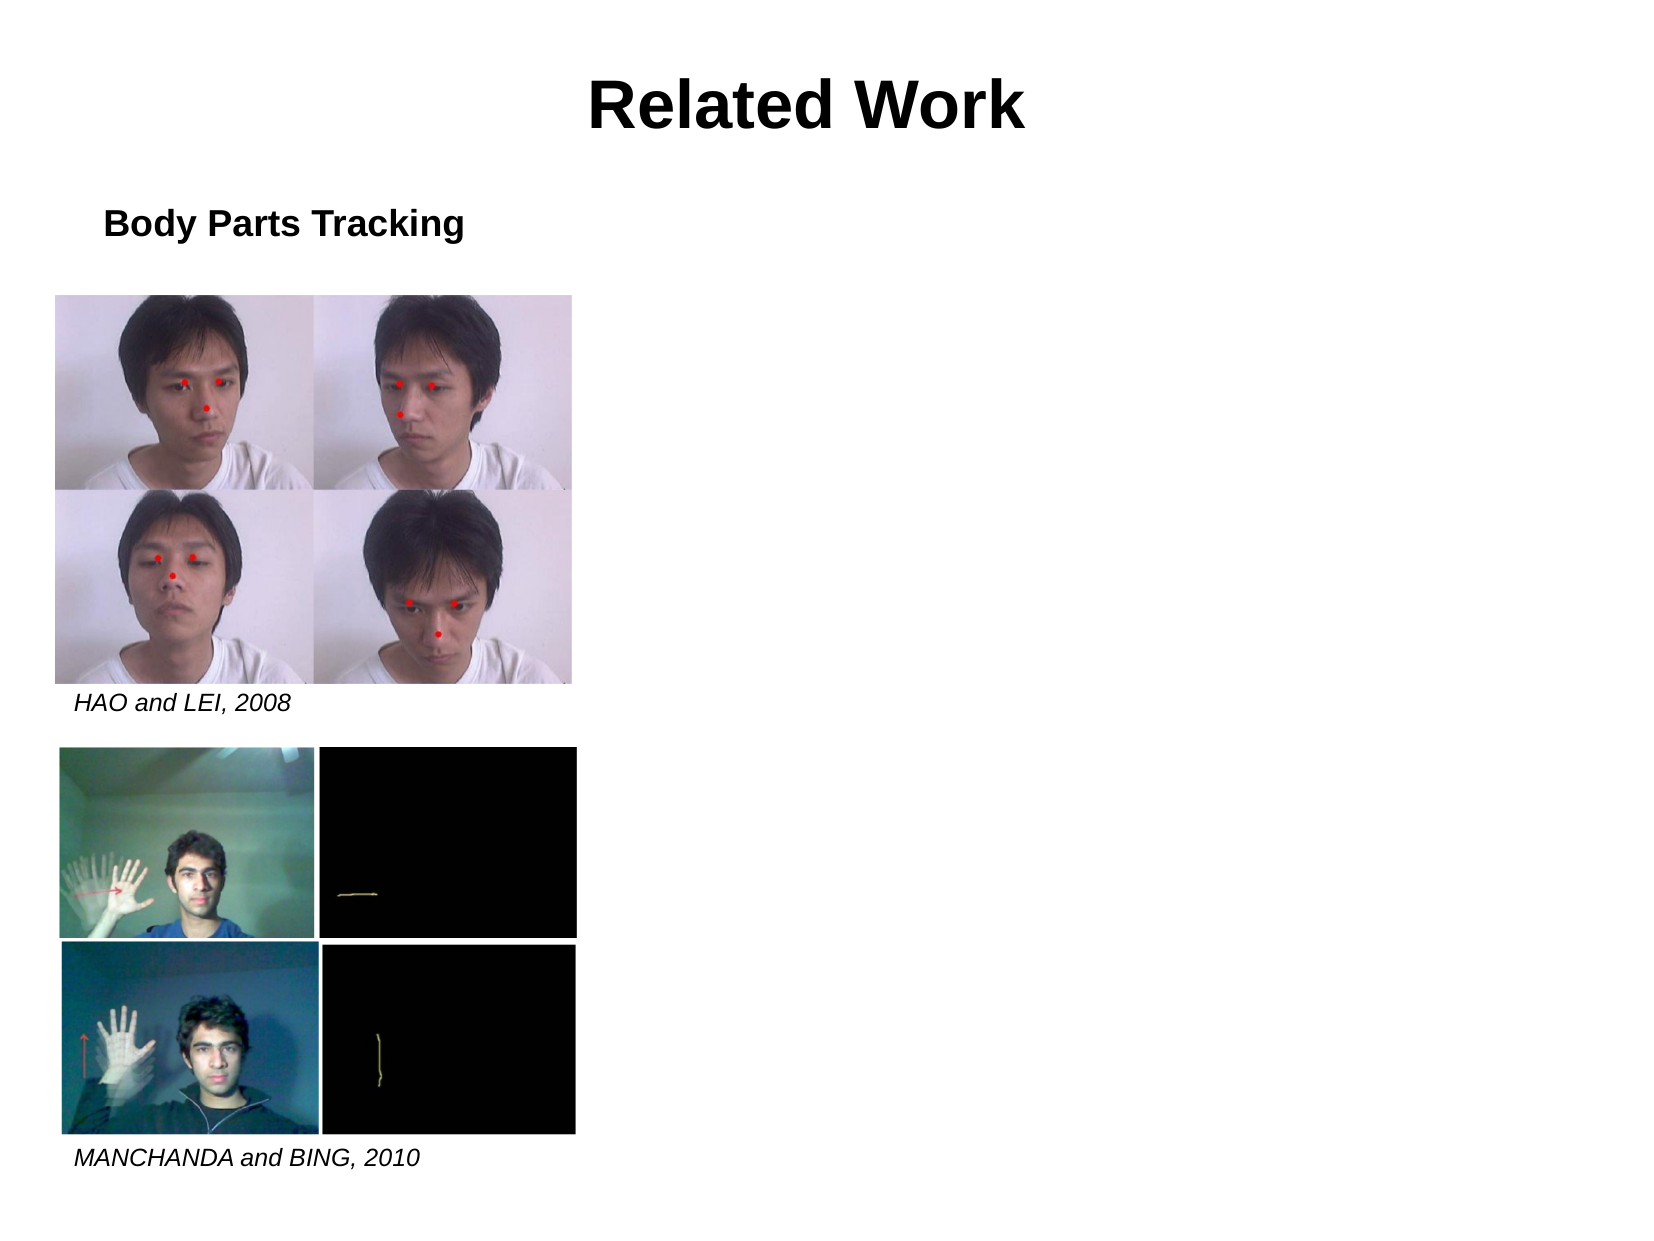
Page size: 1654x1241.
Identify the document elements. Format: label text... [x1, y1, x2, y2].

text_box Body Parts Tracking [88, 194, 550, 252]
text_box HAO and LEI, 2008 [59, 681, 319, 725]
text_box Related Work [572, 59, 1063, 151]
picture [59, 747, 579, 1137]
text_box MANCHANDA and BING, 2010 [59, 1136, 438, 1180]
picture [55, 295, 572, 684]
